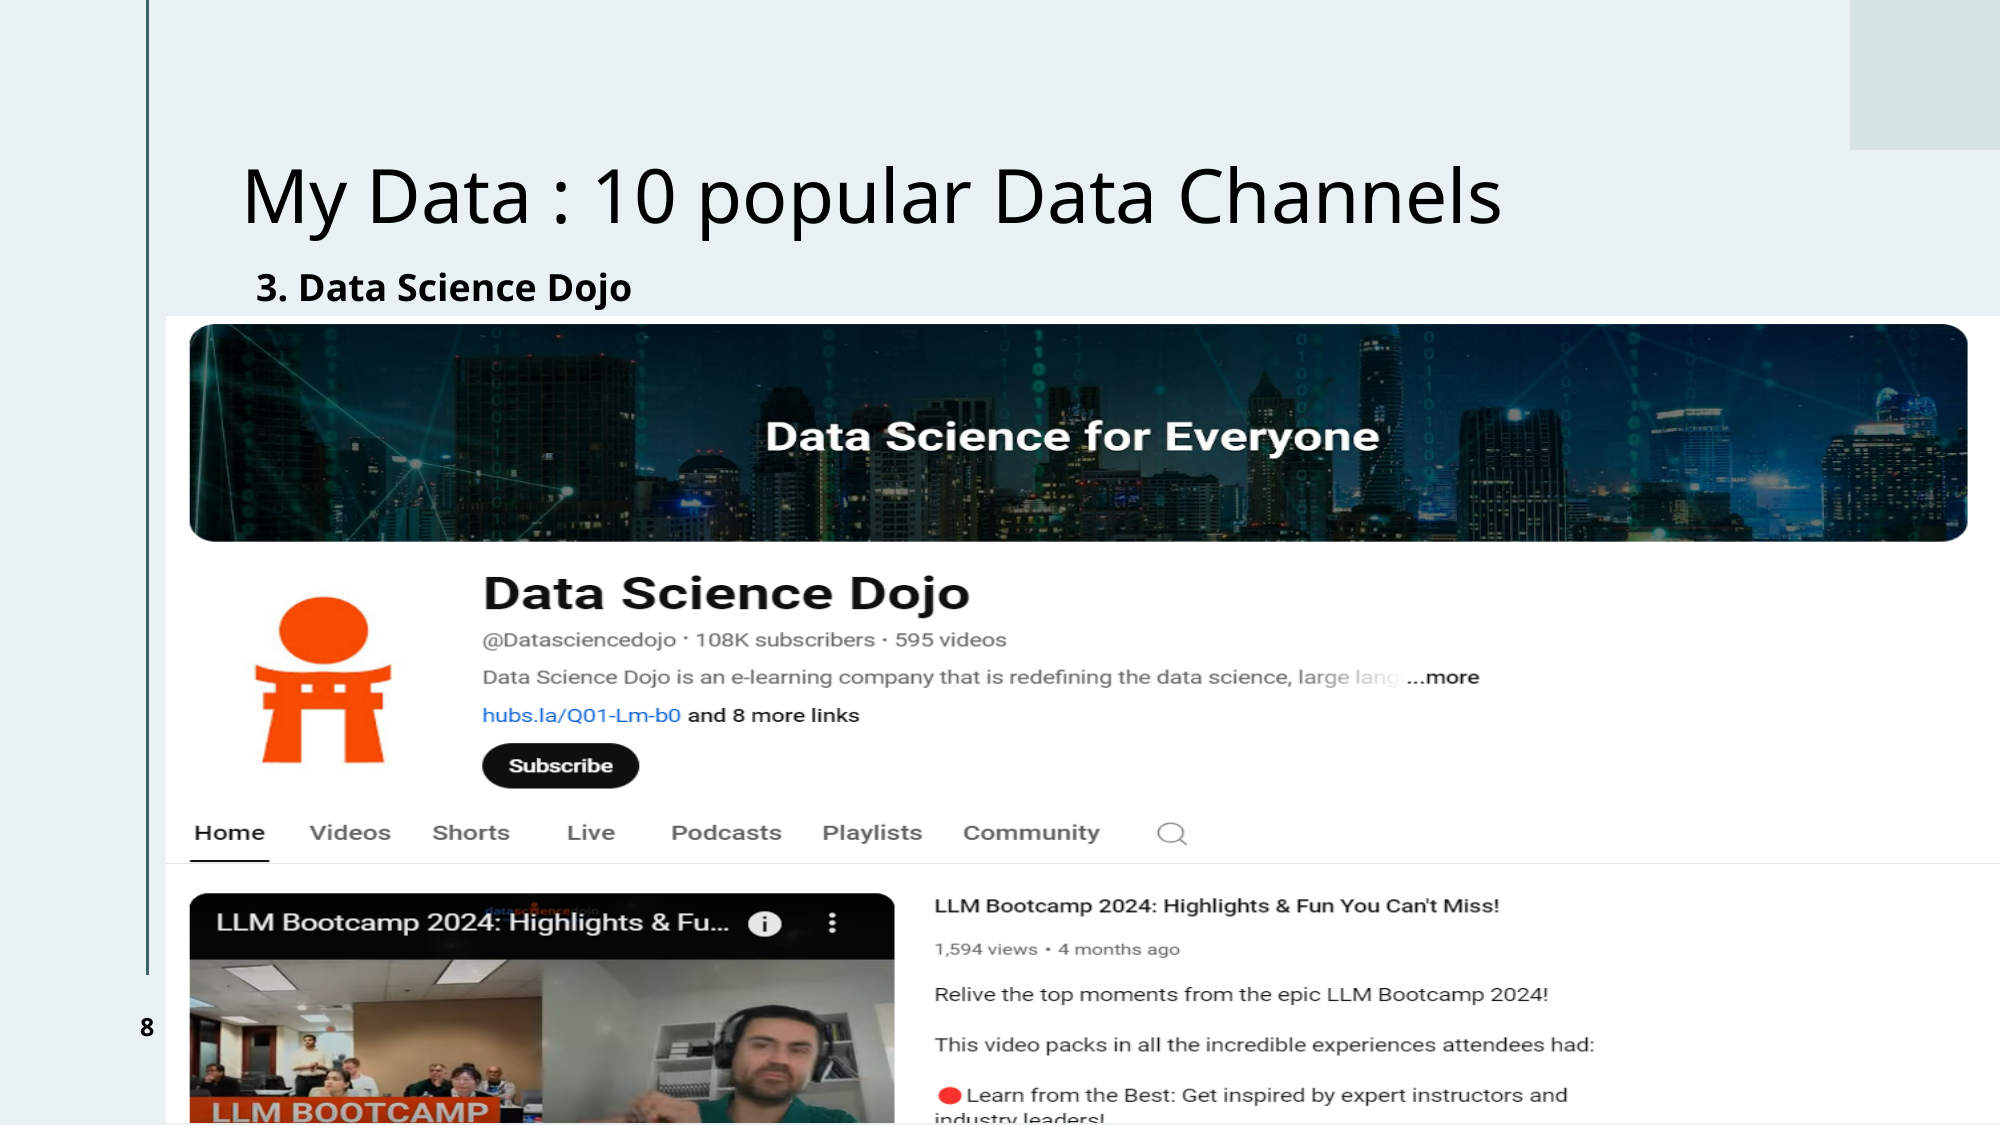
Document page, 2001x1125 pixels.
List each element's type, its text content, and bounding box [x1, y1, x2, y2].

picture [166, 316, 2000, 1123]
text_box [67, 975, 166, 1082]
title My Data : 10 popular Data Channels [240, 82, 1743, 316]
text_box 3. Data Science Dojo [240, 256, 956, 316]
